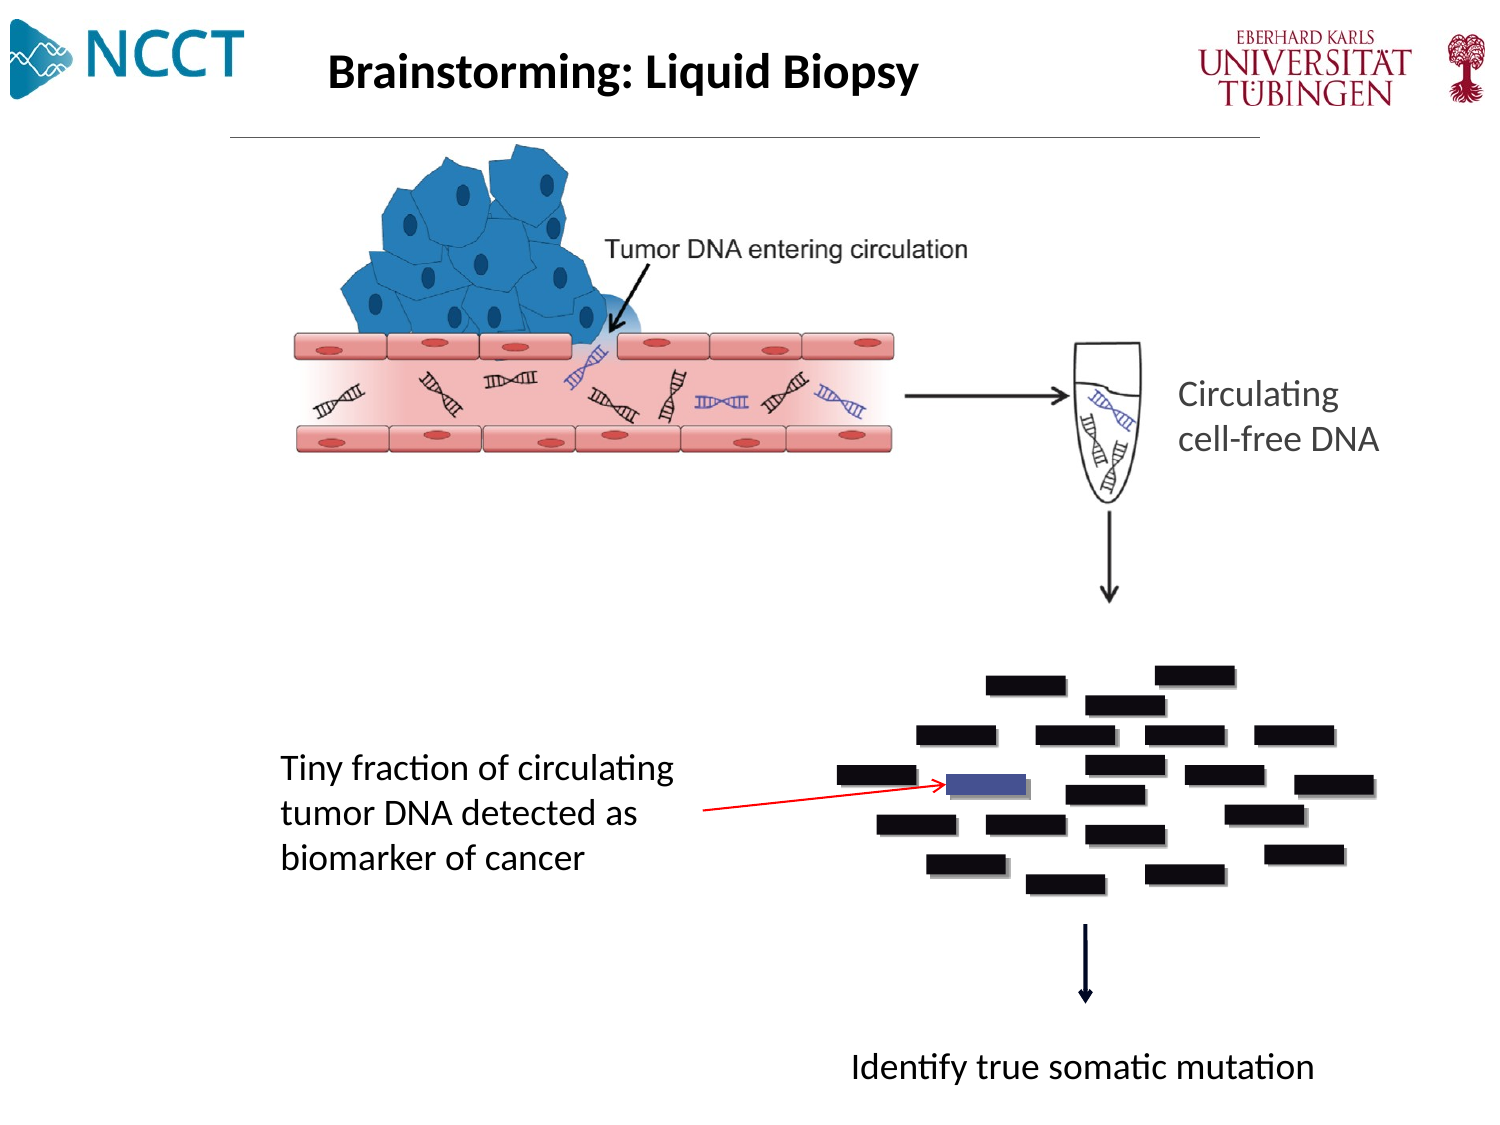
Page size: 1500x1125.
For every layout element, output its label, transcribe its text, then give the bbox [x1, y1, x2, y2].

text_box Tiny fraction of circulating tumor DNA detected as biomarker of cancer [265, 735, 703, 885]
picture [1198, 30, 1485, 106]
text_box Identify true somatic mutation [836, 1034, 1331, 1095]
text_box [1085, 754, 1165, 775]
text_box [1264, 844, 1344, 865]
text_box Circulating cell-free DNA [1163, 361, 1400, 467]
text_box [1224, 804, 1305, 825]
text_box [1184, 765, 1265, 785]
text_box [836, 765, 917, 785]
text_box [1294, 774, 1374, 795]
text_box [1035, 725, 1116, 745]
text_box [1025, 874, 1106, 895]
text_box [985, 814, 1066, 835]
text_box [1145, 864, 1225, 885]
text_box [1145, 725, 1225, 745]
text_box [946, 774, 1026, 795]
text_box [1085, 695, 1165, 716]
text_box Brainstorming: Liquid Biopsy [312, 30, 1105, 106]
text_box [1254, 725, 1335, 745]
text_box [1085, 824, 1165, 845]
text_box [985, 675, 1066, 696]
text_box [926, 854, 1006, 875]
text_box [1154, 665, 1235, 686]
picture [10, 19, 245, 102]
text_box [916, 725, 996, 745]
text_box [876, 814, 957, 835]
text_box [1065, 784, 1146, 805]
picture [289, 140, 1196, 610]
